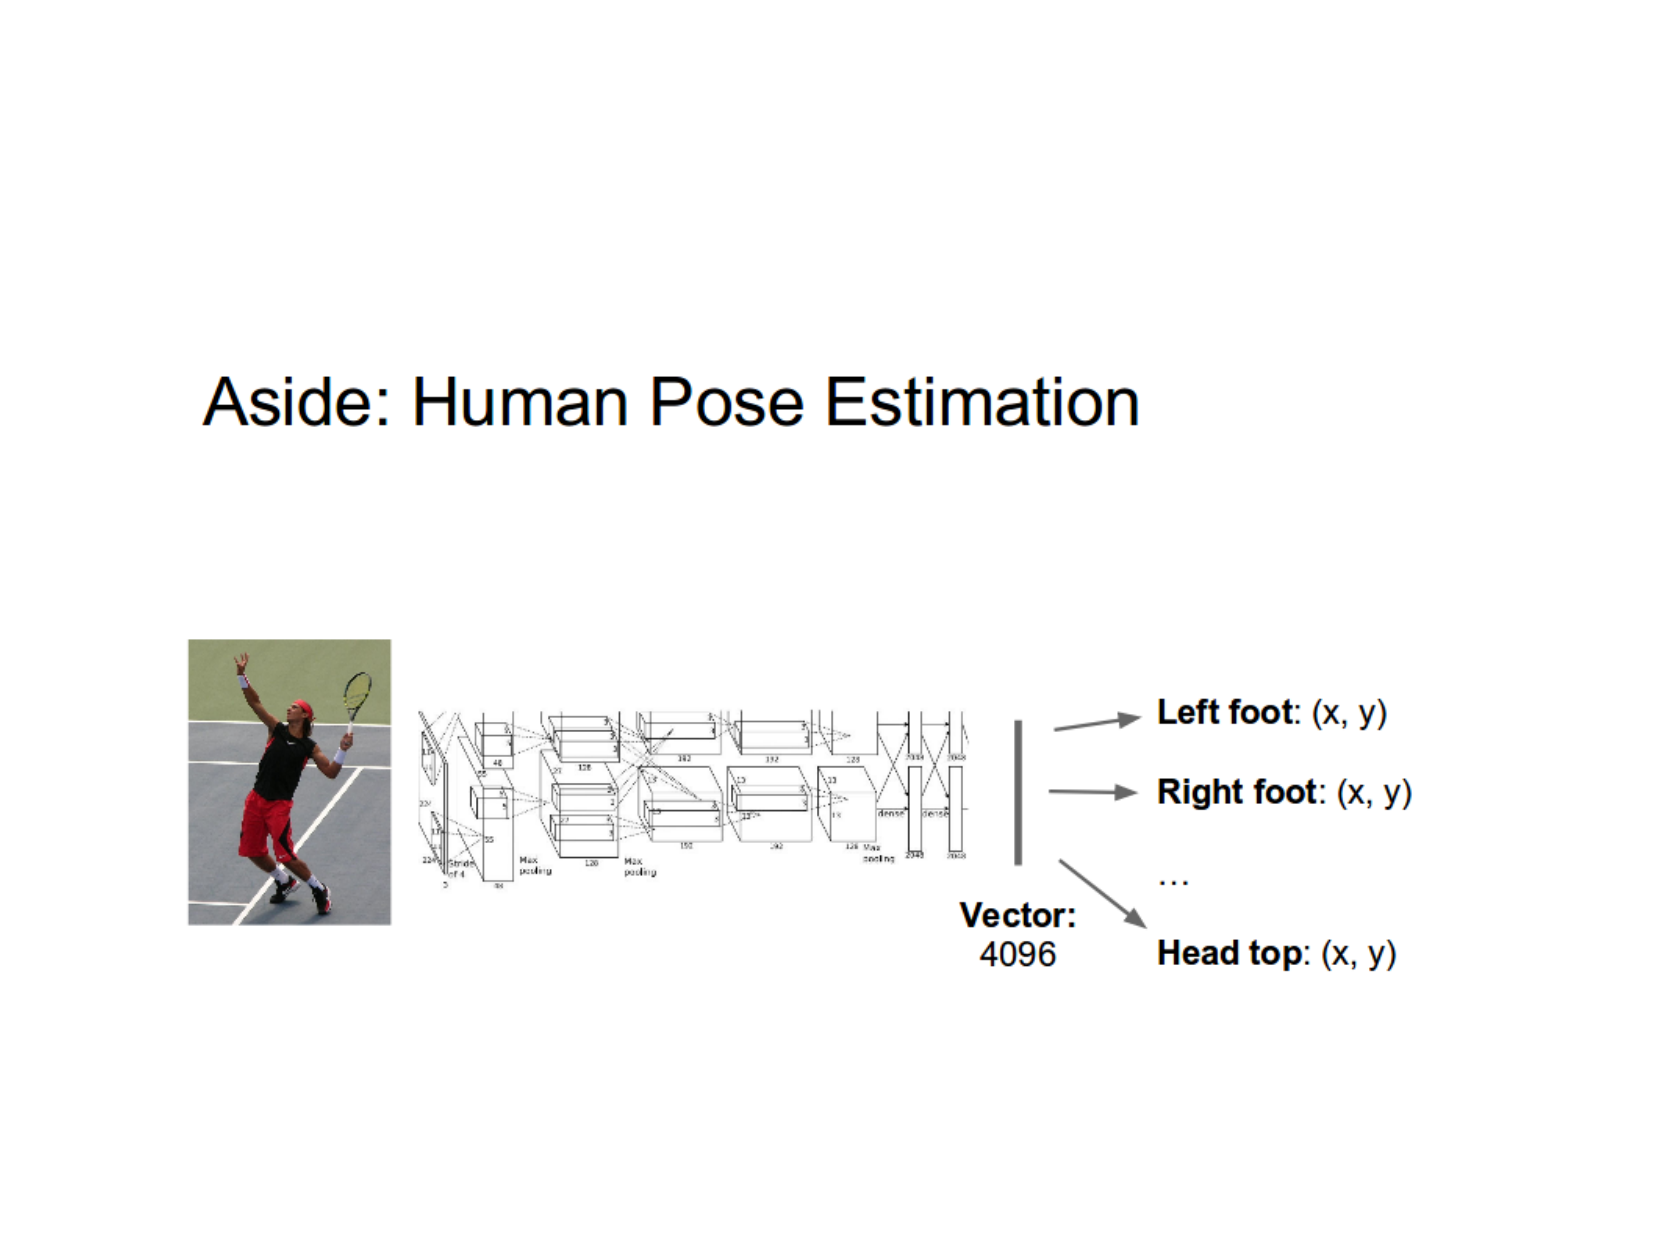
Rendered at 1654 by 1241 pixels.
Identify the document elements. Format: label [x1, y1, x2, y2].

picture [131, 330, 1501, 1016]
